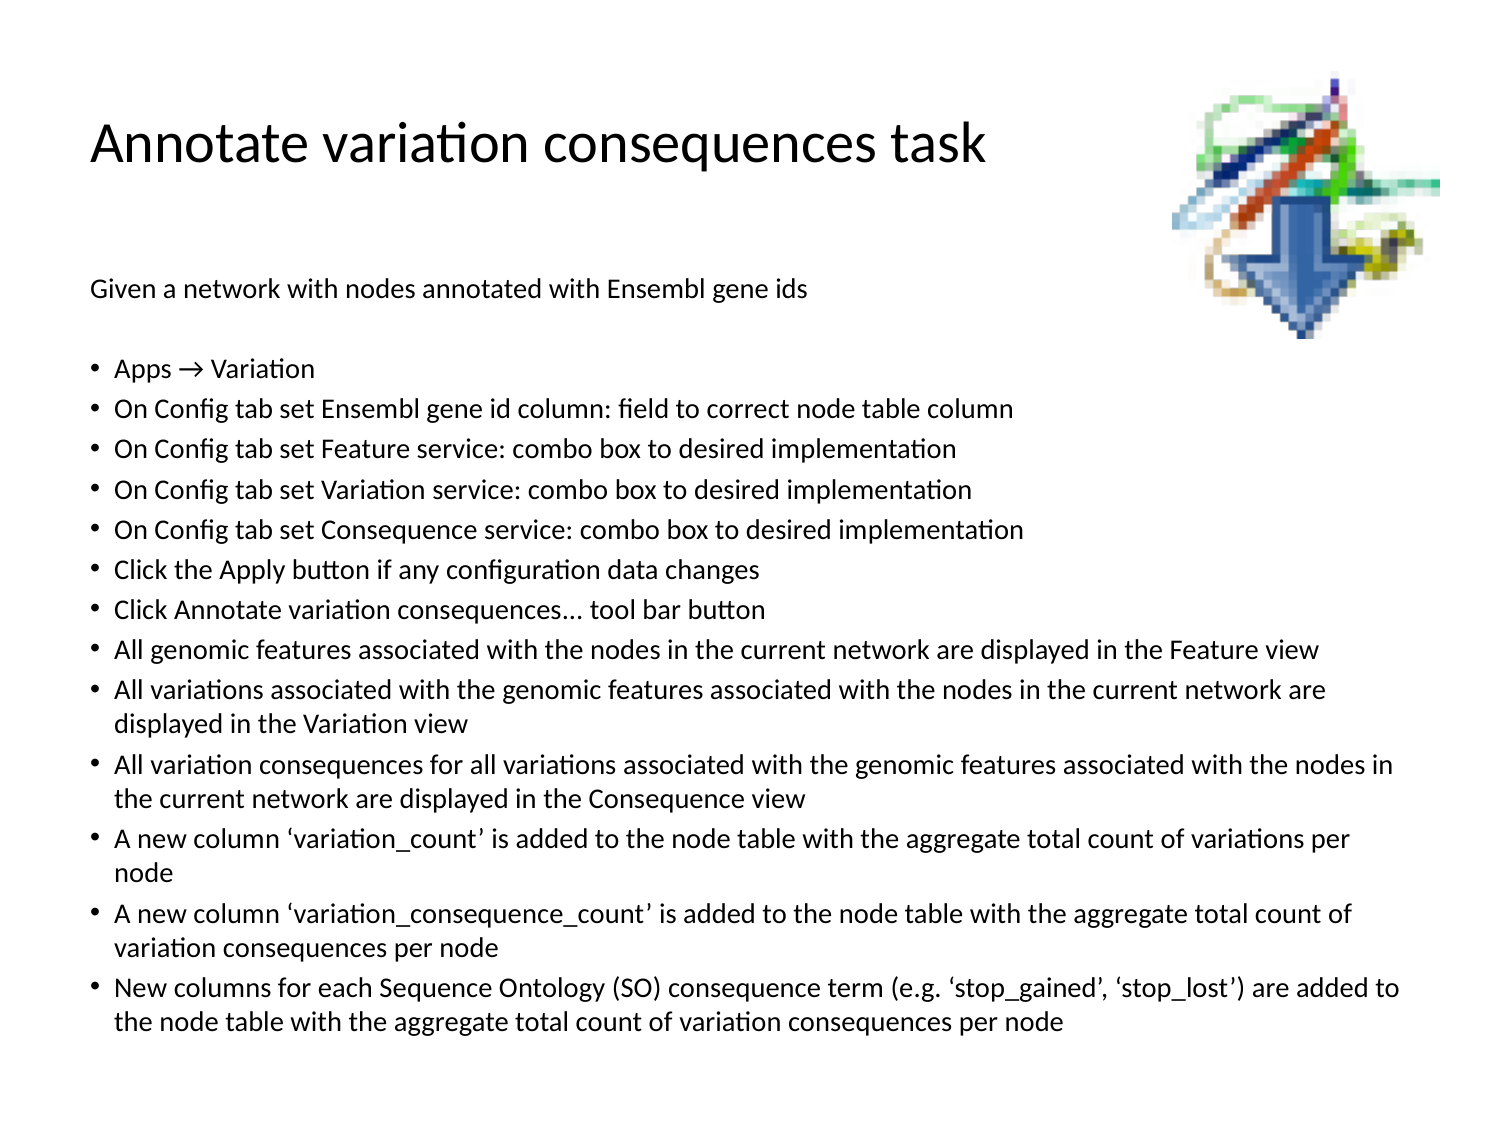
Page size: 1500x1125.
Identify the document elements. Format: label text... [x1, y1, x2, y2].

picture [1172, 71, 1440, 339]
list Given a network with nodes annotated with Ensembl gene ids Apps → Variation On Config tab set Ensembl gene id column: field to correct node table column On Config tab set Feature service: combo box to desired implementation On Config tab set Variation service: combo box to desired implementation On Config tab set Consequence service: combo box to desired implementation Click the Apply button if any configuration data changes Click Annotate variation consequences... tool bar button All genomic features associated with the nodes in the current network are displayed in the Feature view All variations associated with the genomic features associated with the nodes in the current network are displayed in the Variation view All variation consequences for all variations associated with the genomic features associated with the nodes in the current network are displayed in the Consequence view A new column ‘variation_count’ is added to the node table with the aggregate total count of variations per node A new column ‘variation_consequence_count’ is added to the node table with the aggregate total count of variation consequences per node New columns for each Sequence Ontology (SO) consequence term (e.g. ‘stop_gained’, ‘stop_lost’) are added to the node table with the aggregate total count of variation consequences per node [75, 262, 1425, 1052]
title Annotate variation consequences task [75, 45, 1425, 233]
